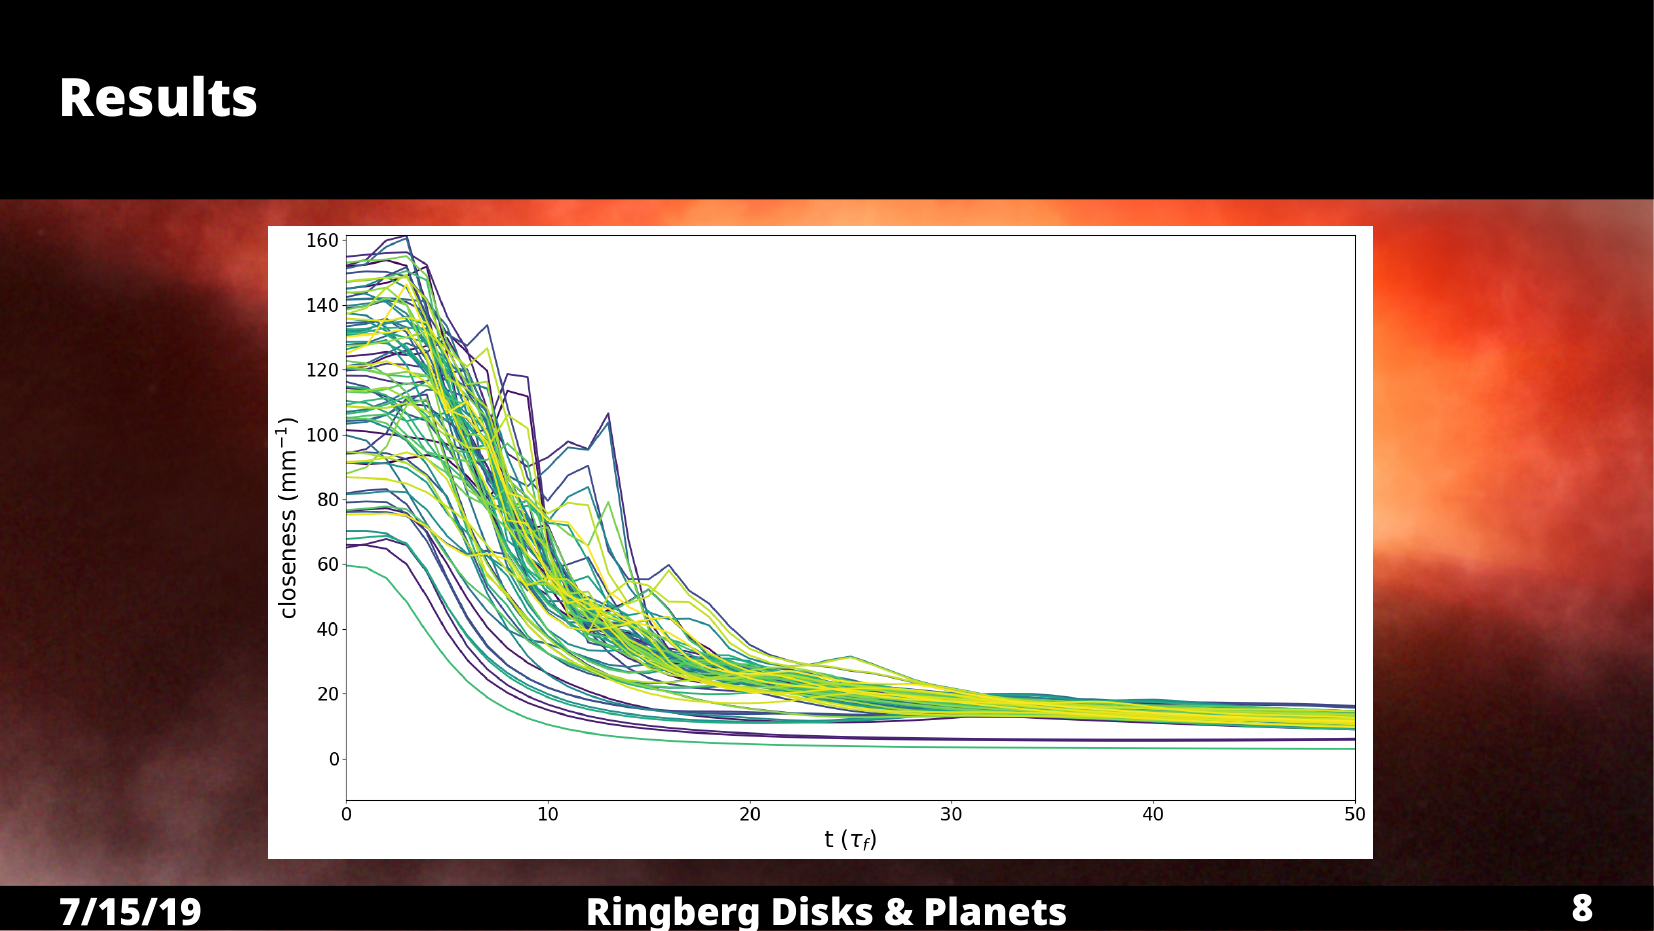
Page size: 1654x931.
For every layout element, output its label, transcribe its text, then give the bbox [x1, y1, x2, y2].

title Results [59, 37, 1595, 155]
picture [0, 200, 1654, 885]
